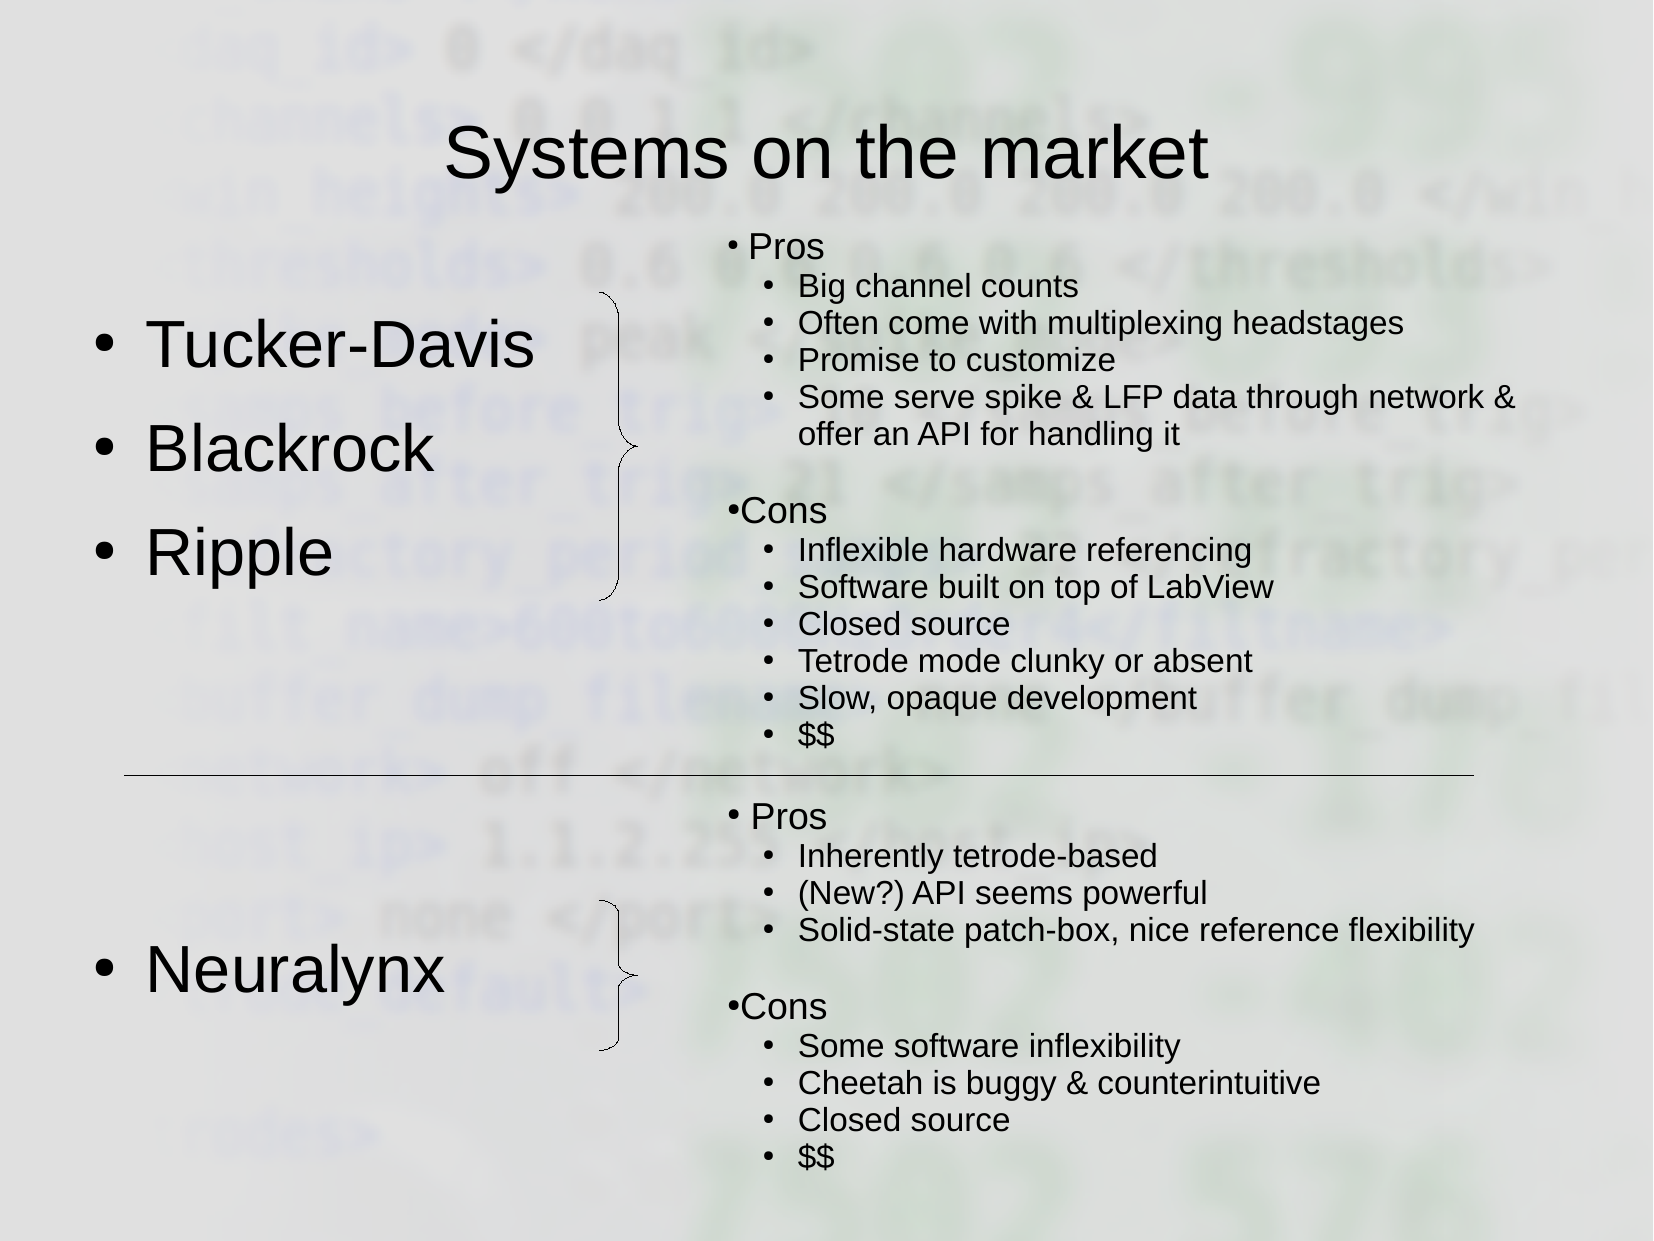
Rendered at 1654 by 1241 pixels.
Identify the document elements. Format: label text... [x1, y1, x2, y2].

title Systems on the market [82, 56, 1571, 250]
text_box Pros Inherently tetrode-based (New?) API seems powerful Solid-state patch-box, nice reference flexibility Cons Some software inflexibility Cheetah is buggy & counterintuitive Closed source $$ [712, 787, 1538, 1226]
text_box Pros Big channel counts Often come with multiplexing headstages Promise to customize Some serve spike & LFP data through network & offer an API for handling it Cons Inflexible hardware referencing Software built on top of LabView Closed source Tetrode mode clunky or absent Slow, opaque development $$ [712, 218, 1538, 787]
picture [0, 0, 1654, 1241]
list Tucker-Davis Blackrock Ripple Neuralynx [74, 306, 701, 1088]
